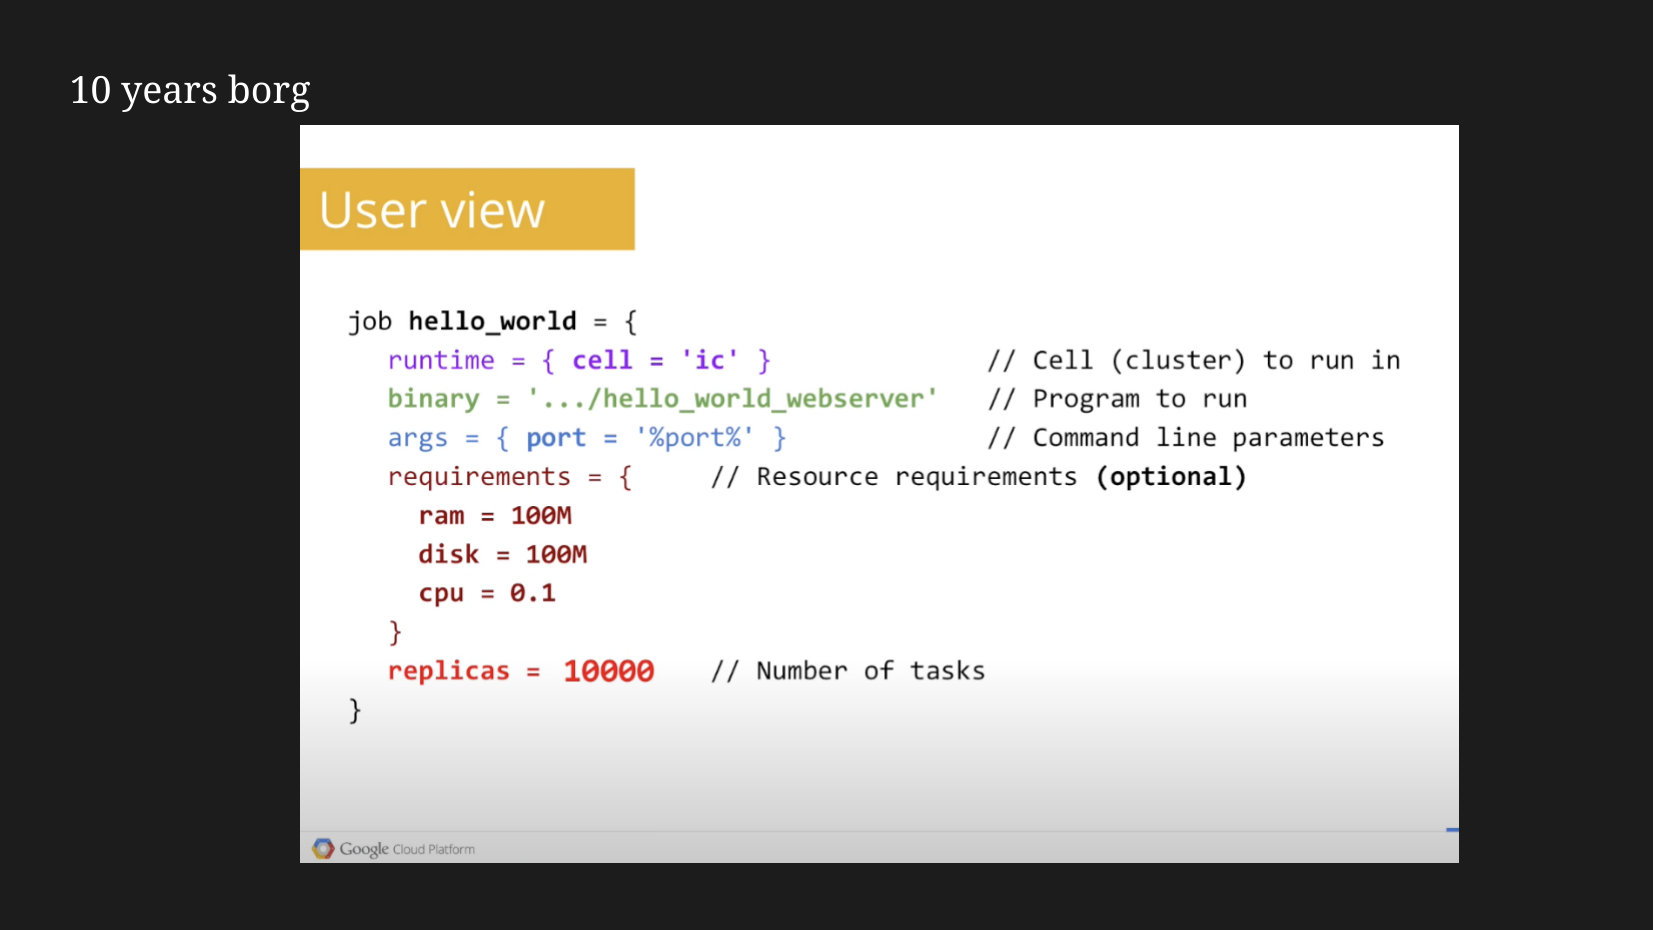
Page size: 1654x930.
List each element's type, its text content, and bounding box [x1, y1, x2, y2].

picture [300, 125, 1459, 863]
text_box 10 years borg [54, 56, 451, 113]
